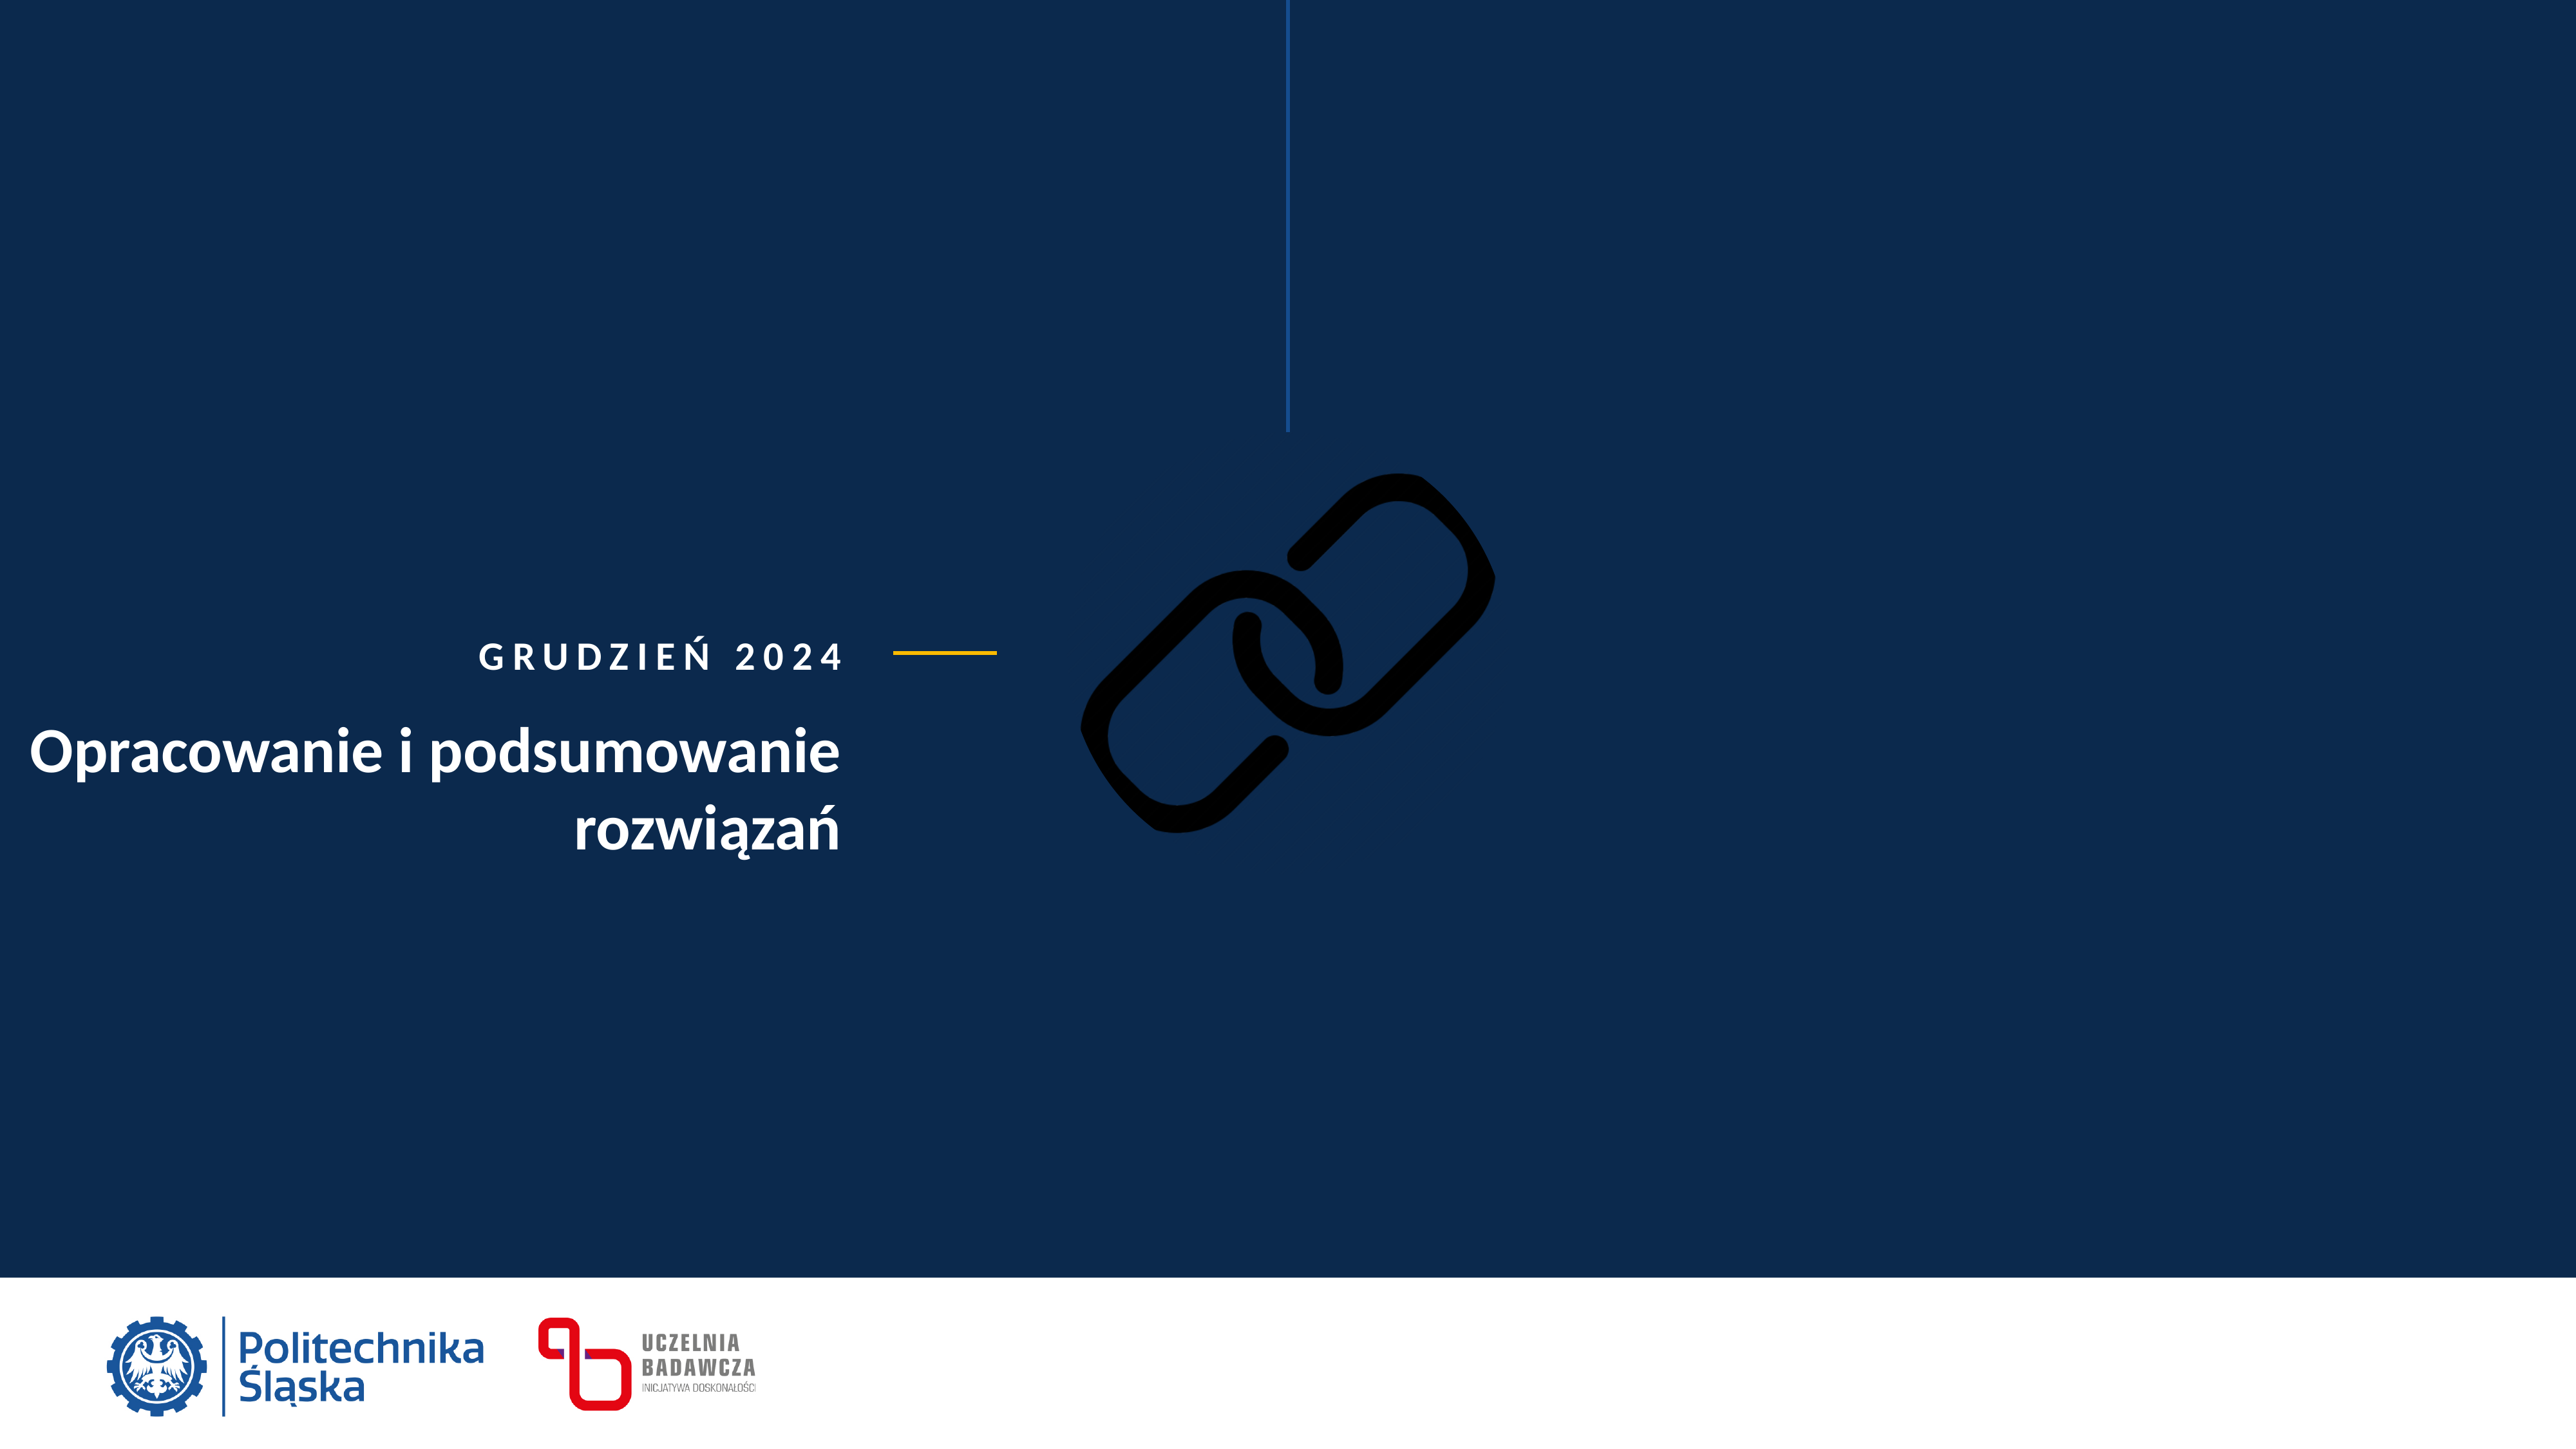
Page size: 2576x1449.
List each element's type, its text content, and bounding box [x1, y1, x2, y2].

picture [0, 0, 2576, 1449]
text_box [1066, 432, 1510, 875]
text_box Opracowanie i podsumowanie rozwiązań [28, 708, 842, 863]
text_box GRUDZIEŃ 2024 [176, 630, 842, 679]
